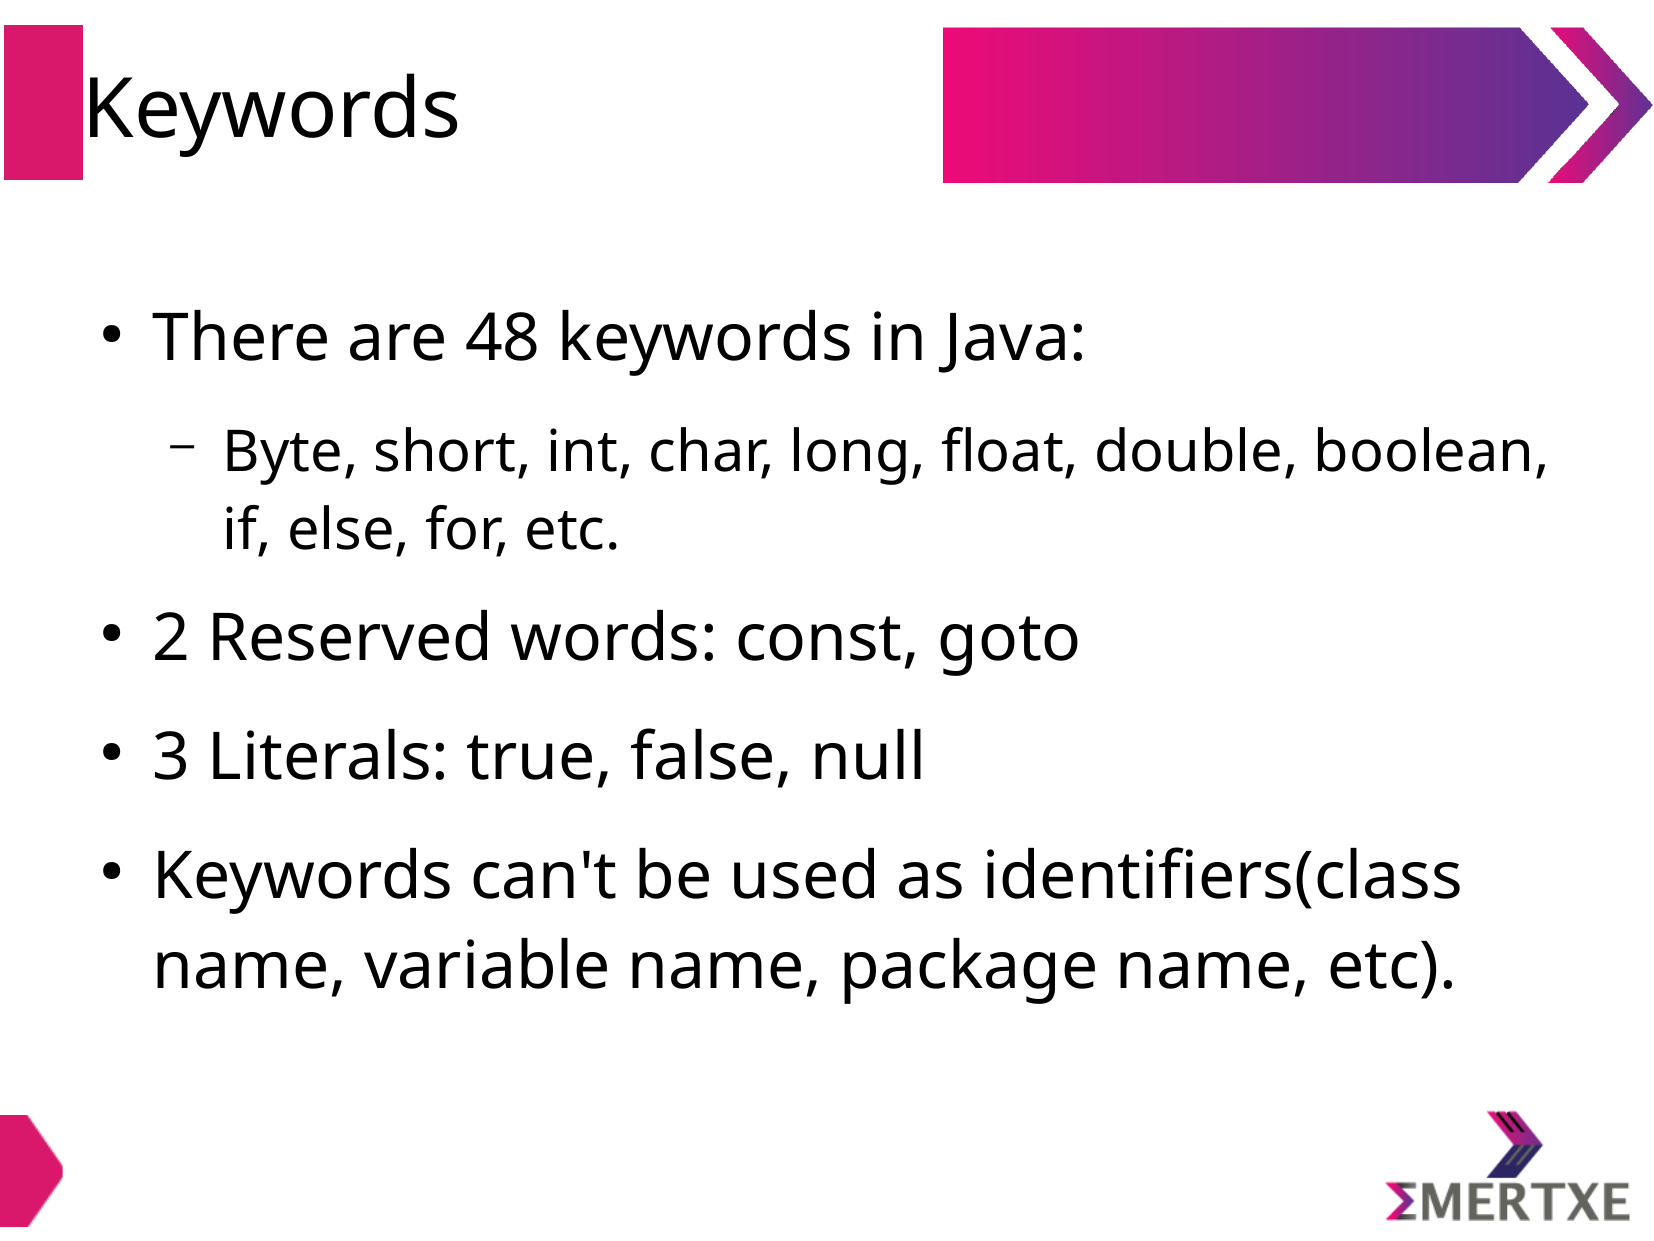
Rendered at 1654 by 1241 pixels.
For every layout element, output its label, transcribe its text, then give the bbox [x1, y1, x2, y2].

title Keywords [82, 2, 1571, 210]
list There are 48 keywords in Java: Byte, short, int, char, long, float, double, boolean, if, else, for, etc. 2 Reserved words: const, goto 3 Literals: true, false, null Keywords can't be used as identifiers(class name, variable name, package name, etc). [82, 290, 1571, 1010]
picture [1571, 27, 1653, 183]
picture [1385, 1107, 1631, 1221]
